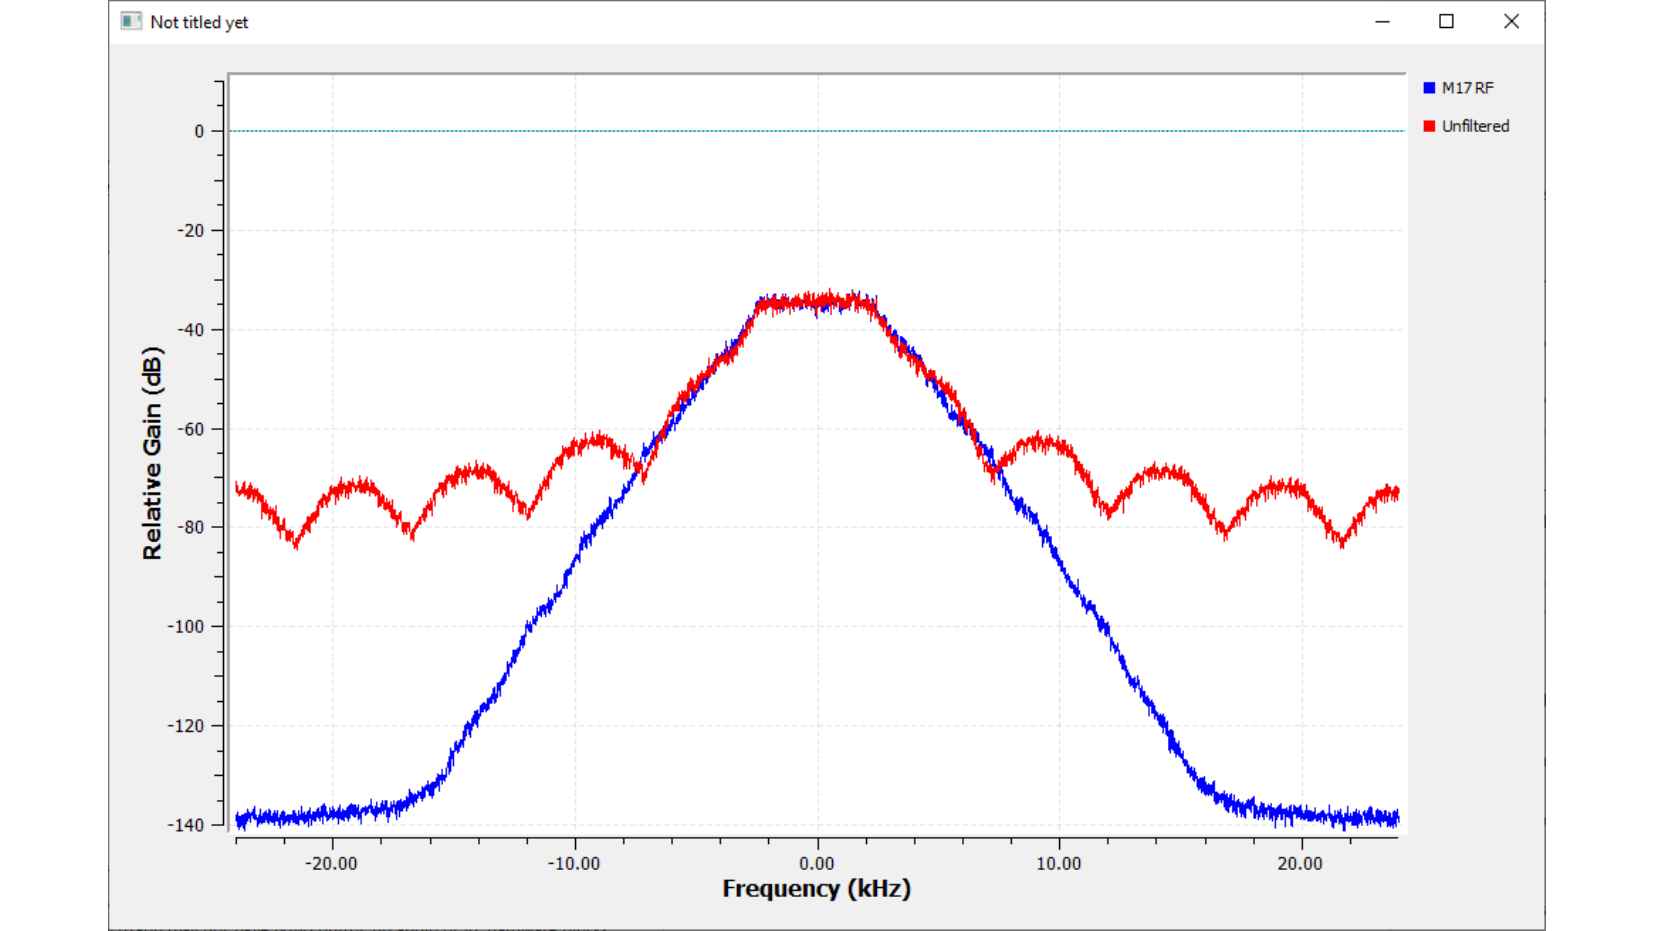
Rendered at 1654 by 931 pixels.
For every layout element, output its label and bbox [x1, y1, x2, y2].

picture [108, 0, 1546, 931]
